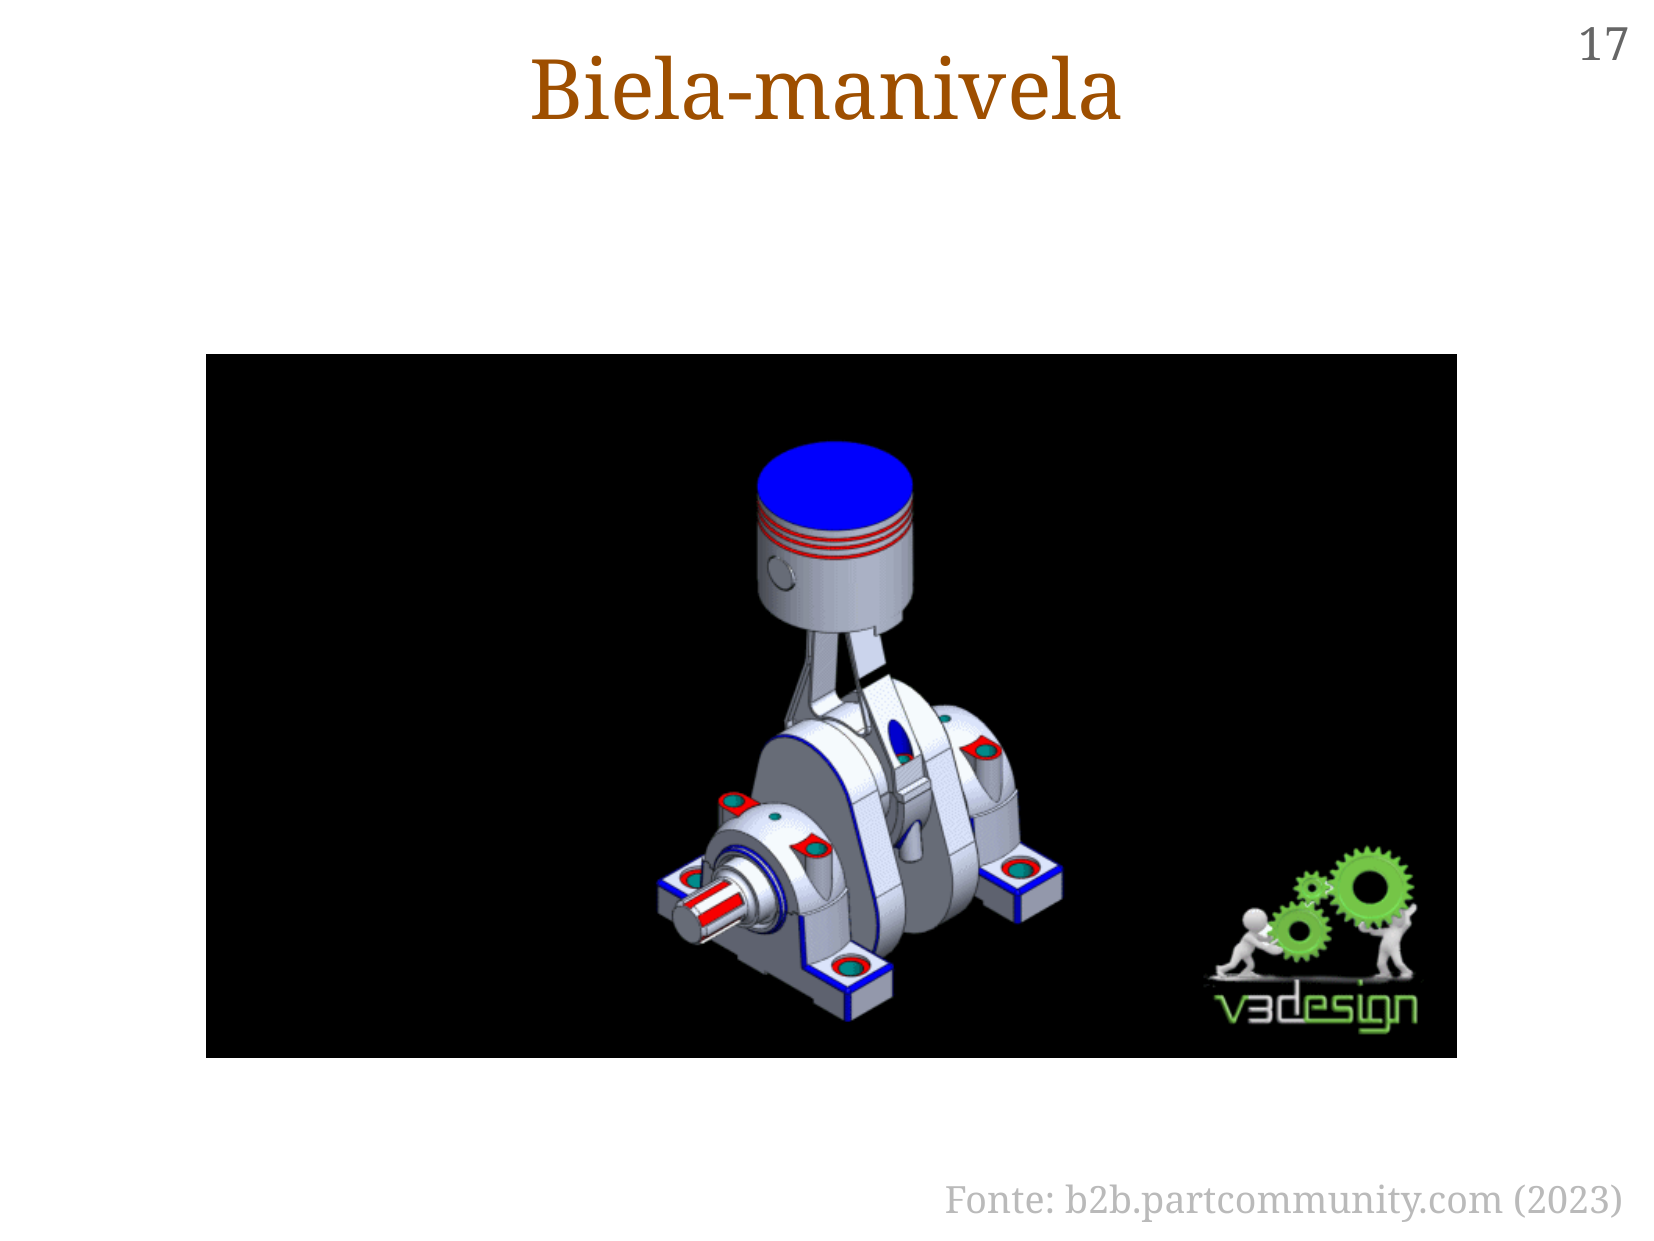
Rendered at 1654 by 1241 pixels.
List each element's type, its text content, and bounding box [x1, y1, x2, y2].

picture [206, 354, 1457, 1058]
title Biela-manivela [59, 29, 1595, 148]
text_box Fonte: b2b.partcommunity.com (2023) [929, 1166, 1639, 1233]
